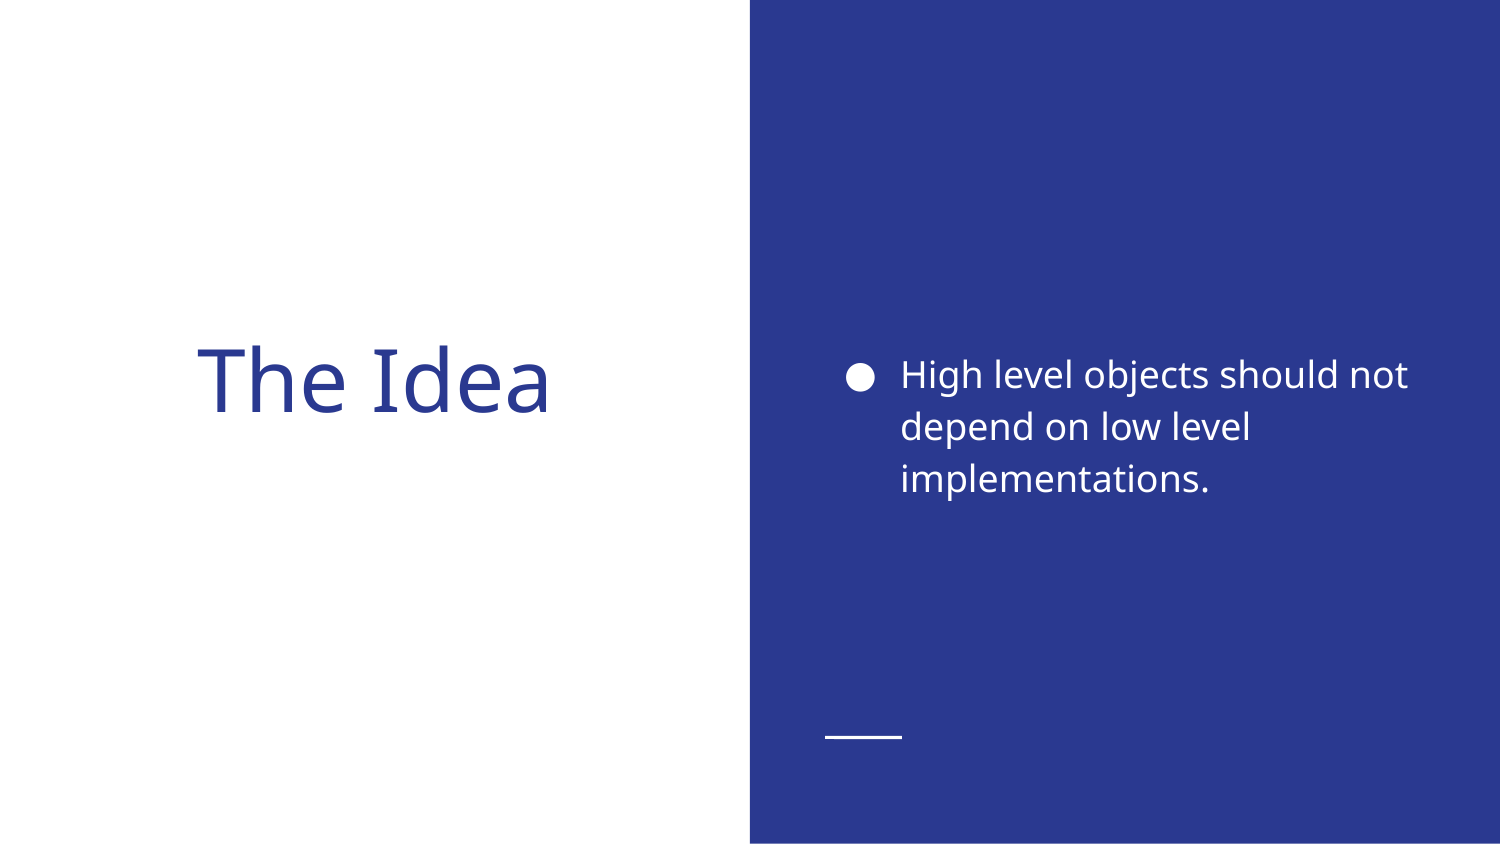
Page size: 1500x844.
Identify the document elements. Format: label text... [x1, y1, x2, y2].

list High level objects should not depend on low level implementations. [810, 118, 1440, 725]
title The Idea [43, 188, 708, 446]
